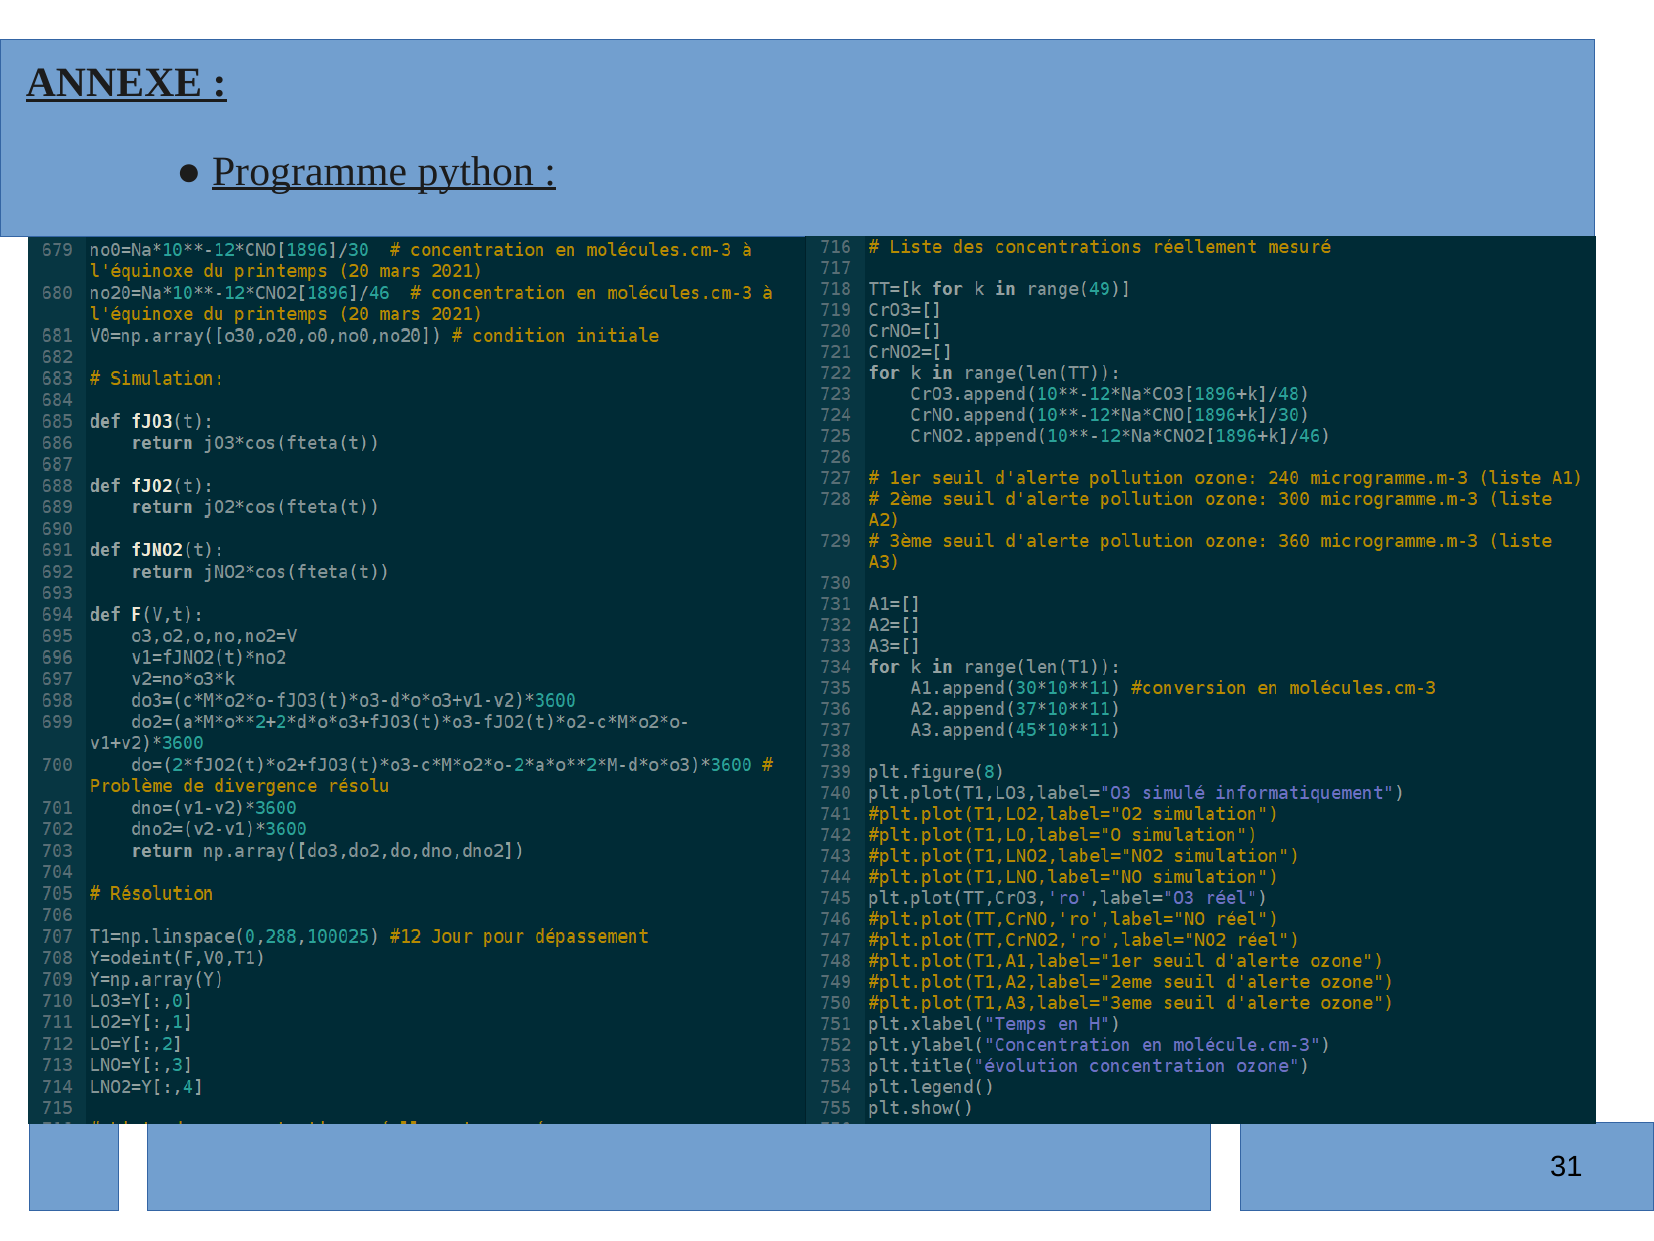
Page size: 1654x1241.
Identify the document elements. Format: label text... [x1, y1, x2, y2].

picture [246, 633, 251, 641]
picture [1197, 409, 1201, 420]
picture [872, 556, 877, 565]
picture [144, 651, 148, 663]
picture [1180, 538, 1191, 546]
picture [1122, 409, 1130, 420]
picture [300, 843, 304, 858]
picture [931, 430, 945, 441]
picture [438, 308, 444, 317]
picture [985, 664, 992, 672]
picture [1270, 429, 1275, 441]
picture [1174, 874, 1187, 882]
picture [1122, 808, 1130, 819]
picture [1017, 871, 1030, 882]
picture [1267, 790, 1277, 798]
picture [579, 933, 585, 942]
picture [175, 287, 179, 298]
picture [200, 375, 211, 384]
picture [196, 802, 200, 813]
picture [1025, 913, 1040, 924]
picture [985, 370, 992, 378]
picture [143, 890, 151, 899]
picture [185, 848, 191, 856]
picture [1264, 853, 1275, 861]
picture [1401, 538, 1424, 546]
picture [216, 779, 222, 791]
picture [1122, 871, 1135, 882]
picture [618, 716, 627, 727]
picture [1555, 472, 1560, 481]
picture [163, 676, 170, 684]
picture [394, 843, 398, 856]
picture [295, 311, 311, 323]
picture [1222, 832, 1232, 840]
picture [403, 930, 407, 942]
picture [163, 440, 171, 448]
picture [165, 244, 169, 255]
picture [1045, 370, 1055, 378]
picture [924, 682, 928, 693]
picture [132, 375, 144, 384]
picture [1092, 388, 1096, 399]
picture [380, 333, 387, 341]
picture [267, 311, 273, 319]
picture [1159, 685, 1170, 693]
picture [722, 290, 730, 298]
picture [1009, 976, 1014, 985]
picture [554, 290, 563, 298]
picture [1401, 496, 1424, 504]
picture [153, 955, 159, 963]
picture [226, 672, 231, 684]
picture [1045, 1042, 1055, 1050]
picture [474, 848, 480, 856]
picture [1249, 387, 1253, 399]
picture [1140, 1063, 1149, 1071]
picture [215, 566, 227, 577]
picture [1218, 430, 1222, 441]
picture [1311, 475, 1319, 483]
picture [1395, 475, 1414, 483]
picture [1565, 472, 1569, 483]
picture [938, 1105, 944, 1113]
picture [1186, 1042, 1193, 1050]
picture [1243, 874, 1253, 882]
picture [206, 935, 212, 942]
picture [872, 514, 877, 523]
picture [1092, 703, 1096, 714]
picture [882, 598, 886, 609]
picture [889, 325, 903, 336]
picture [608, 759, 616, 770]
picture [145, 1015, 149, 1030]
picture [1050, 682, 1054, 693]
picture [442, 759, 451, 770]
picture [175, 1016, 179, 1027]
picture [1279, 1042, 1288, 1050]
picture [1447, 496, 1456, 504]
picture [500, 933, 506, 942]
text_box ● Programme python : [176, 147, 1566, 283]
picture [101, 1059, 113, 1070]
picture [390, 929, 399, 942]
picture [987, 829, 991, 840]
picture [204, 716, 213, 727]
picture [1101, 496, 1108, 508]
picture [150, 783, 161, 791]
picture [490, 333, 501, 341]
picture [1348, 1000, 1360, 1008]
picture [1405, 685, 1414, 693]
picture [1064, 1063, 1076, 1071]
picture [96, 414, 109, 427]
picture [909, 496, 920, 504]
picture [806, 283, 864, 1124]
picture [1222, 475, 1232, 483]
picture [987, 955, 991, 966]
picture [1003, 391, 1013, 399]
picture [1050, 703, 1054, 714]
picture [931, 409, 945, 420]
picture [103, 737, 107, 748]
picture [425, 843, 429, 856]
picture [632, 758, 636, 770]
picture [1321, 538, 1330, 546]
picture [987, 850, 991, 861]
picture [185, 569, 191, 577]
picture [163, 504, 171, 512]
picture [1180, 496, 1191, 504]
picture [987, 808, 991, 819]
picture [1003, 412, 1013, 420]
picture [1150, 1042, 1160, 1050]
picture [310, 287, 314, 298]
picture [1025, 934, 1040, 945]
picture [922, 1101, 929, 1113]
text_box 31 [1535, 1142, 1625, 1218]
picture [394, 693, 398, 706]
picture [1266, 685, 1275, 693]
picture [1113, 955, 1117, 966]
picture [393, 333, 399, 341]
picture [28, 237, 85, 1124]
picture [448, 933, 455, 942]
picture [153, 415, 161, 427]
picture [1340, 790, 1351, 798]
picture [1117, 1042, 1128, 1050]
picture [153, 268, 159, 276]
picture [1129, 979, 1141, 987]
picture [185, 779, 191, 791]
picture [142, 287, 151, 298]
picture [402, 329, 413, 339]
picture [1143, 933, 1150, 945]
picture [339, 333, 346, 341]
picture [909, 538, 920, 546]
picture [91, 247, 97, 255]
picture [506, 843, 510, 858]
picture [1122, 891, 1129, 903]
picture [589, 933, 595, 942]
picture [1212, 1063, 1223, 1071]
picture [111, 976, 118, 985]
picture [142, 805, 149, 813]
picture [1233, 538, 1244, 546]
picture [1264, 1063, 1275, 1071]
picture [91, 290, 97, 298]
picture [185, 504, 191, 512]
picture [1243, 811, 1253, 819]
picture [96, 543, 103, 555]
picture [1092, 409, 1096, 420]
picture [1102, 475, 1109, 483]
picture [1153, 832, 1166, 840]
picture [554, 333, 563, 341]
picture [153, 480, 161, 491]
picture [1092, 682, 1096, 693]
picture [448, 290, 459, 298]
picture [481, 290, 489, 298]
picture [1129, 1000, 1141, 1008]
picture [1122, 388, 1130, 399]
picture [1164, 409, 1176, 420]
picture [284, 783, 294, 791]
picture [1340, 958, 1349, 966]
text_box ANNEXE : [25, 59, 1001, 153]
picture [278, 329, 285, 335]
picture [153, 544, 171, 555]
picture [153, 311, 159, 319]
picture [465, 308, 469, 319]
picture [987, 871, 991, 882]
picture [1102, 1063, 1118, 1071]
picture [163, 848, 171, 856]
picture [892, 472, 896, 483]
picture [1164, 790, 1176, 798]
picture [1174, 811, 1187, 819]
picture [1348, 979, 1360, 987]
picture [1174, 1042, 1183, 1050]
picture [1290, 685, 1298, 693]
picture [142, 826, 149, 834]
picture [101, 1081, 113, 1092]
picture [982, 706, 992, 714]
picture [1014, 1021, 1030, 1033]
picture [982, 685, 992, 693]
picture [1048, 286, 1055, 294]
picture [987, 997, 991, 1008]
picture [1012, 1042, 1023, 1050]
picture [1197, 388, 1201, 399]
picture [951, 1084, 960, 1092]
picture [1249, 408, 1253, 420]
picture [205, 848, 211, 856]
picture [1227, 790, 1232, 798]
picture [237, 823, 241, 834]
picture [913, 366, 917, 378]
picture [1132, 850, 1151, 861]
picture [1014, 433, 1023, 441]
picture [913, 660, 917, 672]
picture [982, 727, 992, 735]
picture [1447, 538, 1456, 546]
picture [1437, 475, 1446, 483]
picture [256, 654, 263, 663]
picture [96, 607, 103, 620]
picture [103, 930, 107, 942]
picture [1066, 1021, 1076, 1029]
picture [173, 933, 180, 942]
picture [163, 569, 171, 577]
picture [122, 933, 128, 942]
picture [1092, 724, 1096, 735]
picture [1050, 724, 1054, 735]
picture [1009, 997, 1014, 1006]
picture [132, 244, 140, 255]
picture [1174, 430, 1187, 441]
picture [1165, 475, 1181, 483]
picture [1045, 664, 1055, 672]
picture [1321, 496, 1330, 504]
picture [987, 976, 991, 987]
picture [96, 479, 103, 491]
picture [267, 287, 279, 298]
picture [587, 333, 594, 341]
picture [598, 933, 635, 942]
picture [608, 290, 616, 298]
picture [913, 283, 917, 294]
picture [1233, 685, 1244, 693]
picture [227, 287, 231, 298]
picture [944, 1107, 952, 1113]
picture [215, 848, 220, 860]
picture [355, 332, 362, 341]
picture [976, 283, 980, 294]
picture [1009, 955, 1014, 964]
picture [1185, 913, 1198, 924]
picture [117, 779, 124, 791]
picture [1361, 790, 1370, 798]
picture [204, 694, 213, 706]
picture [185, 440, 191, 448]
picture [1101, 538, 1108, 550]
picture [1195, 853, 1208, 861]
picture [195, 890, 211, 899]
picture [1195, 934, 1209, 945]
picture [310, 930, 314, 942]
picture [215, 633, 220, 641]
picture [475, 694, 479, 706]
picture [173, 887, 181, 899]
picture [432, 848, 439, 856]
picture [1132, 430, 1141, 441]
picture [454, 328, 460, 341]
picture [546, 933, 559, 946]
picture [91, 886, 100, 897]
picture [889, 346, 903, 357]
picture [1233, 496, 1244, 504]
picture [122, 333, 128, 341]
picture [1050, 430, 1054, 441]
picture [1017, 850, 1030, 861]
picture [584, 290, 594, 298]
picture [184, 651, 196, 663]
picture [393, 762, 399, 770]
picture [380, 311, 389, 319]
